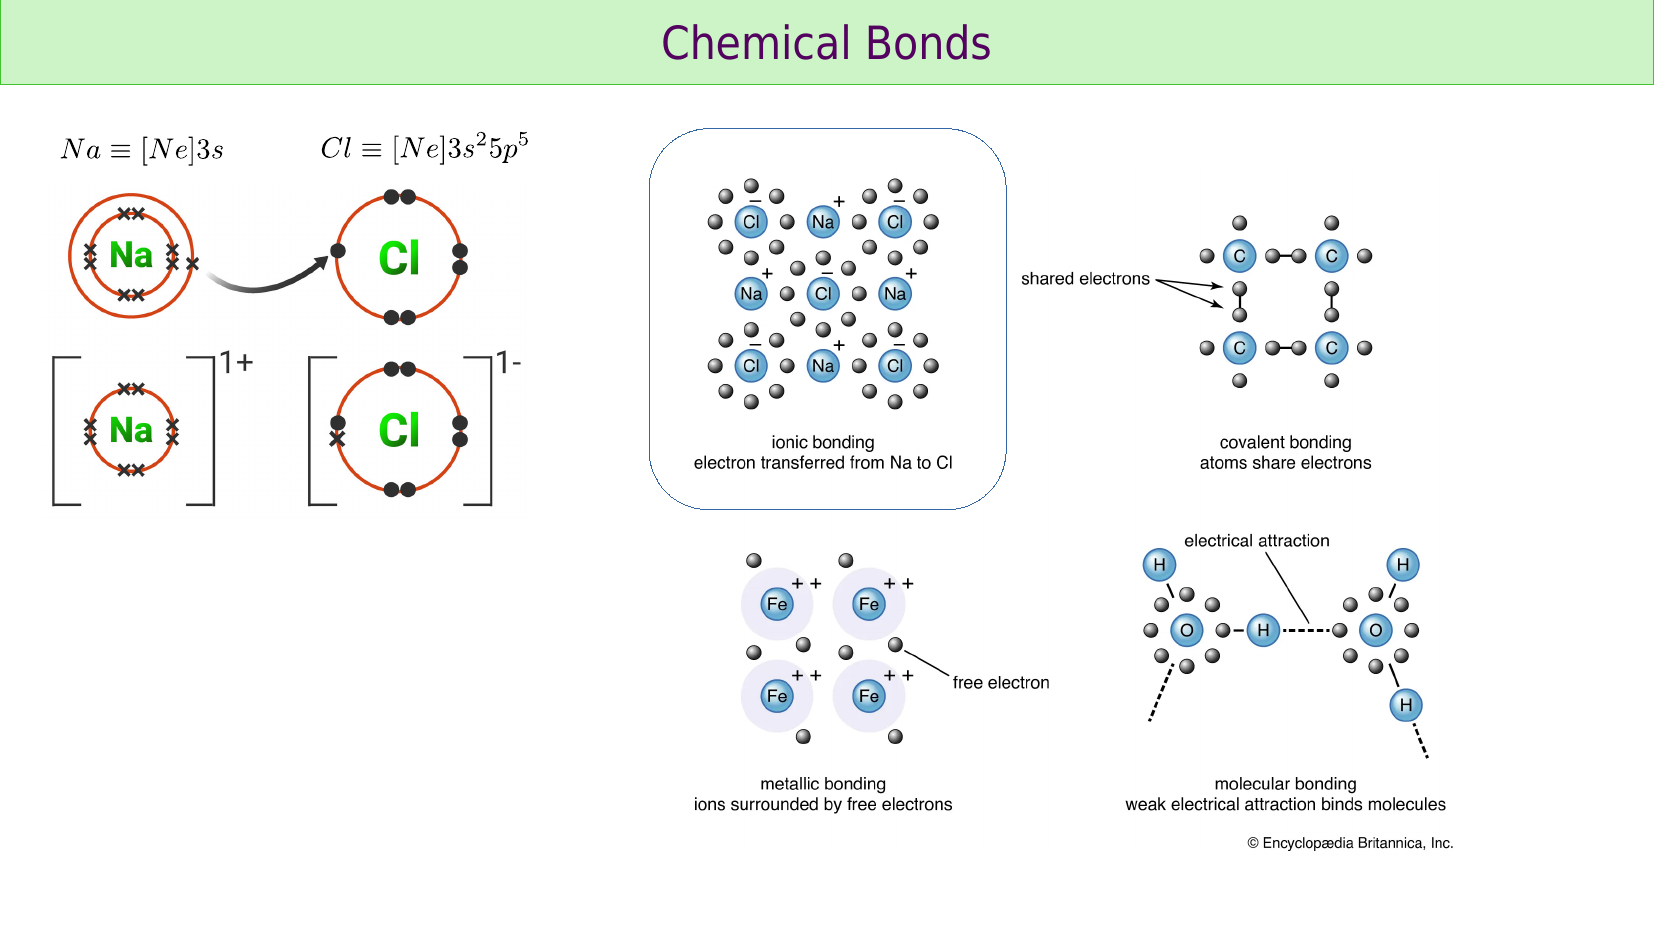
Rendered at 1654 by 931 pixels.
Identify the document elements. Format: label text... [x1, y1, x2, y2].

picture [319, 130, 530, 166]
picture [43, 185, 526, 518]
picture [679, 164, 1461, 855]
picture [59, 136, 223, 166]
text_box Chemical Bonds [646, 9, 1008, 78]
text_box [0, 0, 1654, 85]
